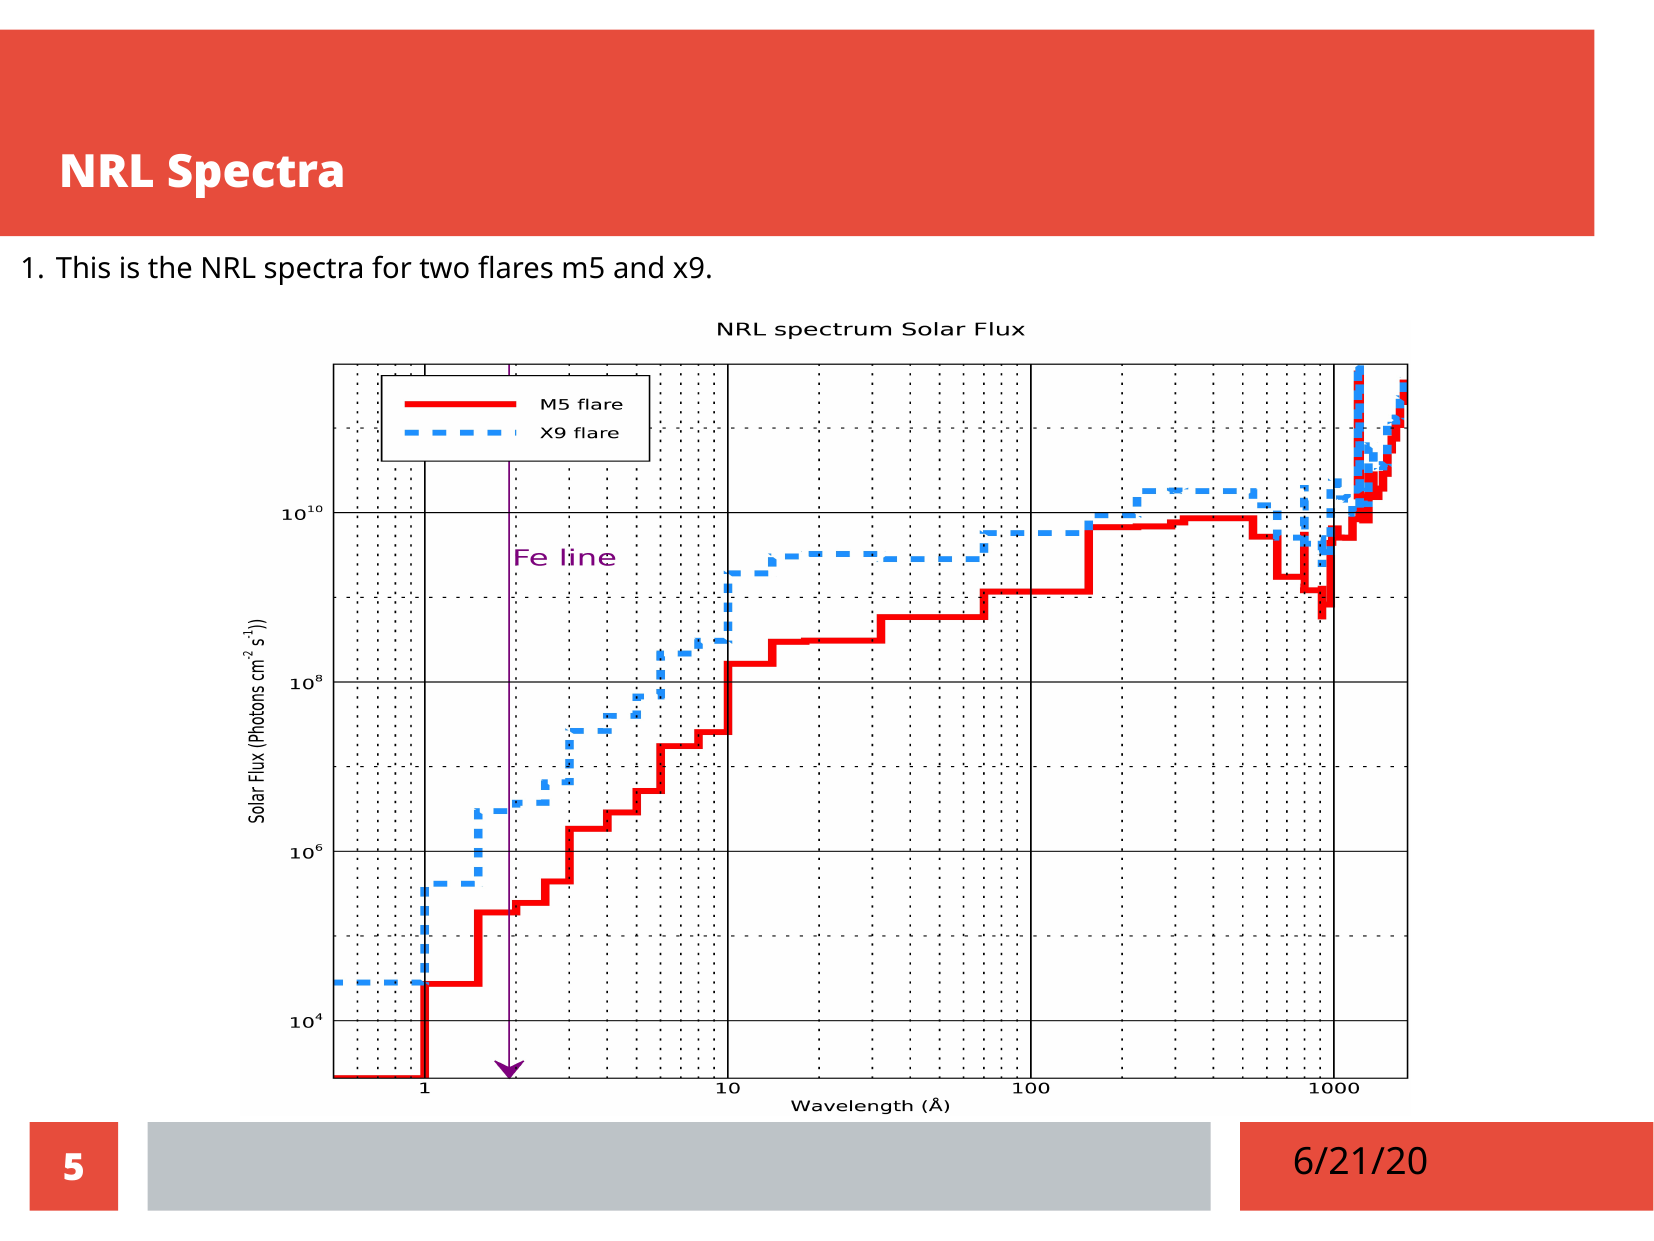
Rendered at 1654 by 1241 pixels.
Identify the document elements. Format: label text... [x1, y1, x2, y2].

title NRL Spectra [59, 59, 1595, 207]
text_box This is the NRL spectra for two flares m5 and x9. [5, 240, 1576, 358]
text_box 6/21/20 [1278, 1126, 1501, 1201]
picture [240, 358, 1411, 1116]
